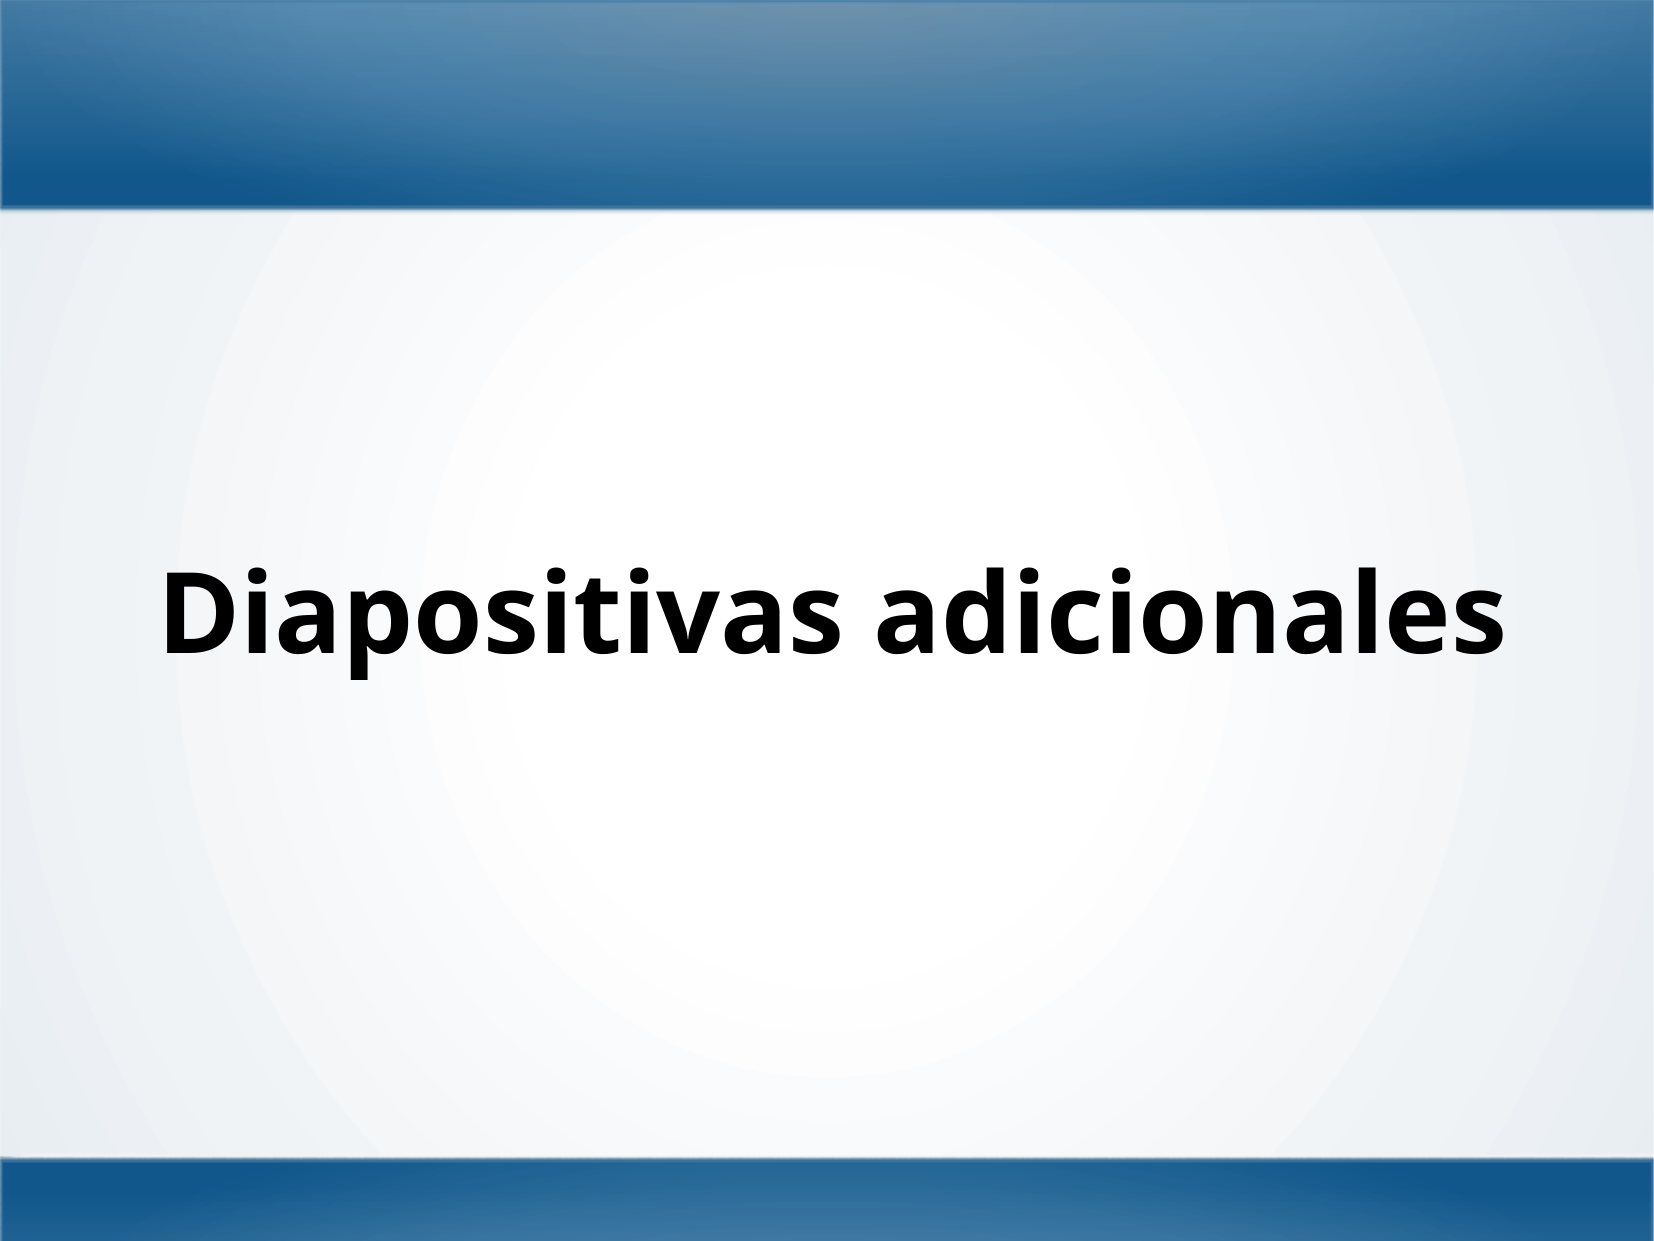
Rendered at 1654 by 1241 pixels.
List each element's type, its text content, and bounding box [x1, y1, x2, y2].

title Diapositivas adicionales [30, 517, 1636, 703]
picture [0, 0, 1654, 1241]
